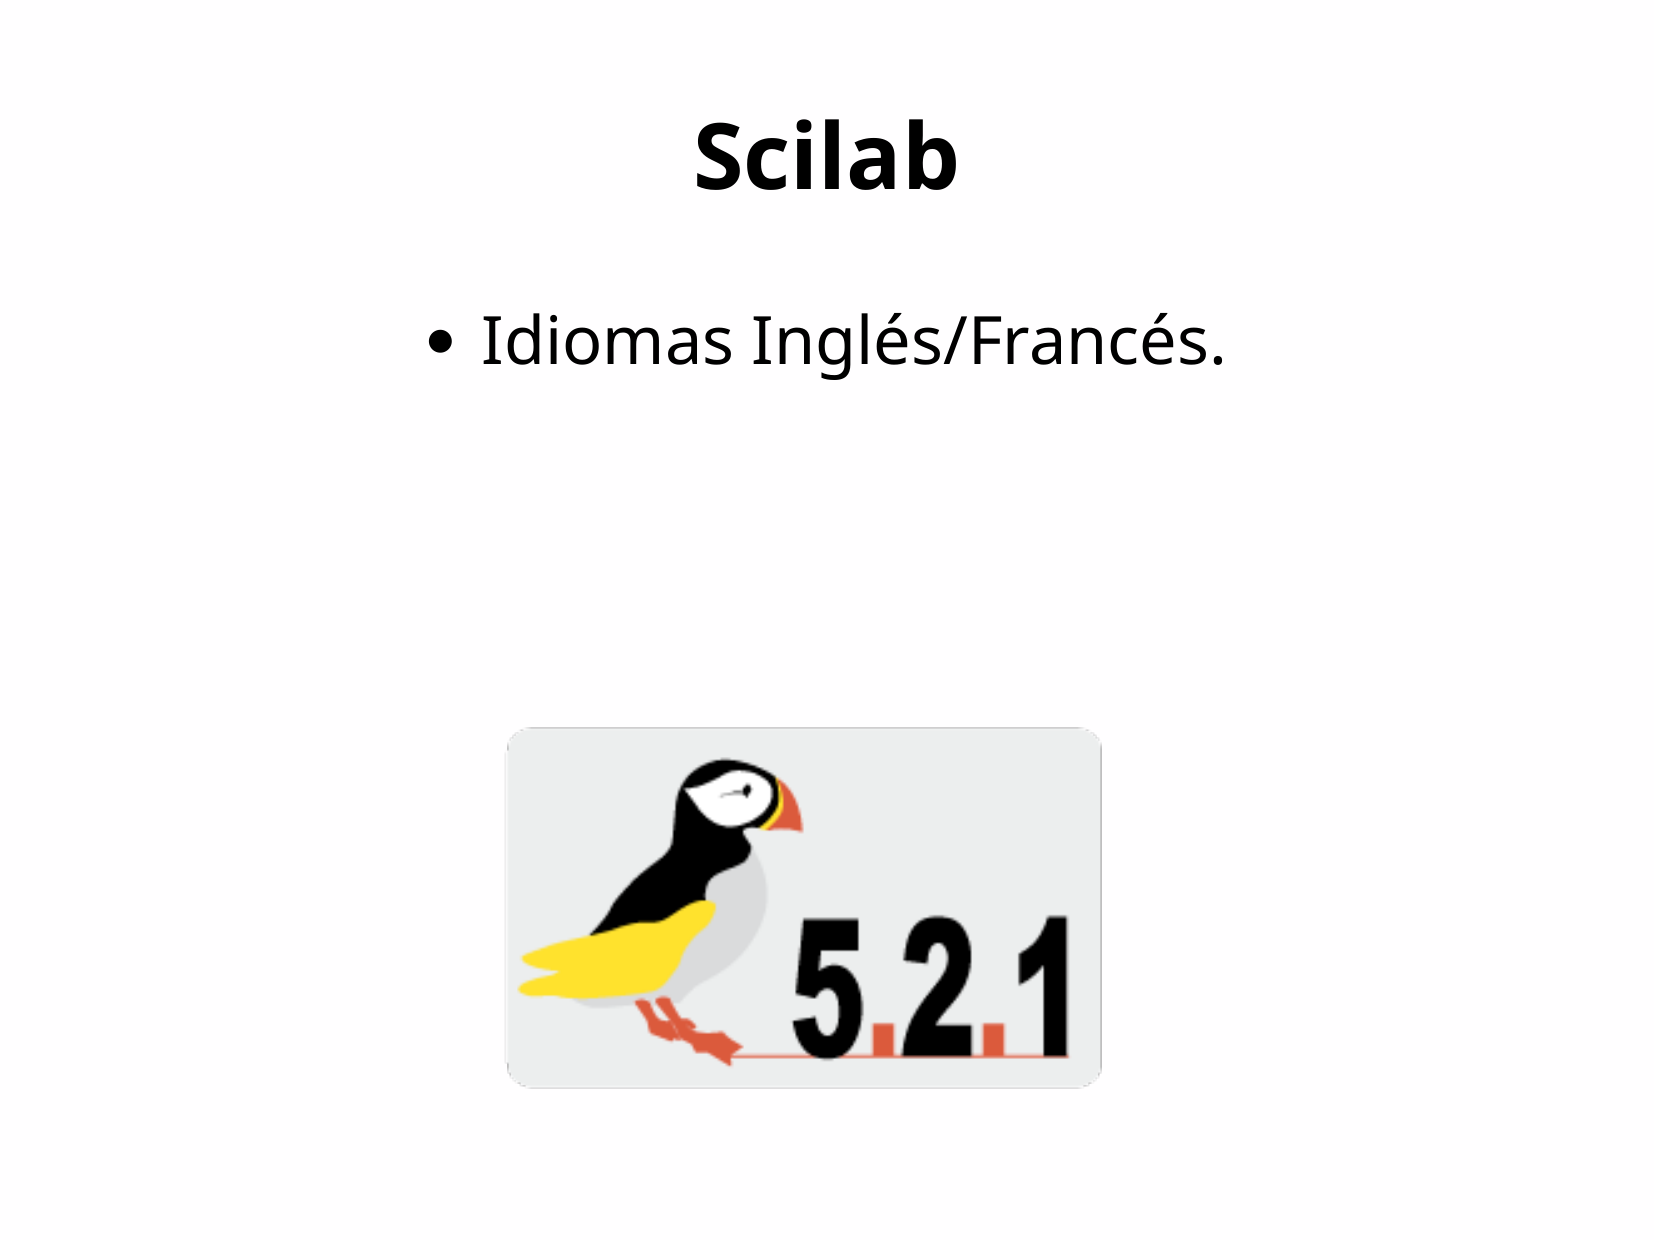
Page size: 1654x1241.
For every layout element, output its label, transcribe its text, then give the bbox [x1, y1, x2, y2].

picture [496, 716, 1112, 1094]
list Idiomas Inglés/Francés. [82, 290, 1571, 1145]
title Scilab [82, 49, 1571, 257]
